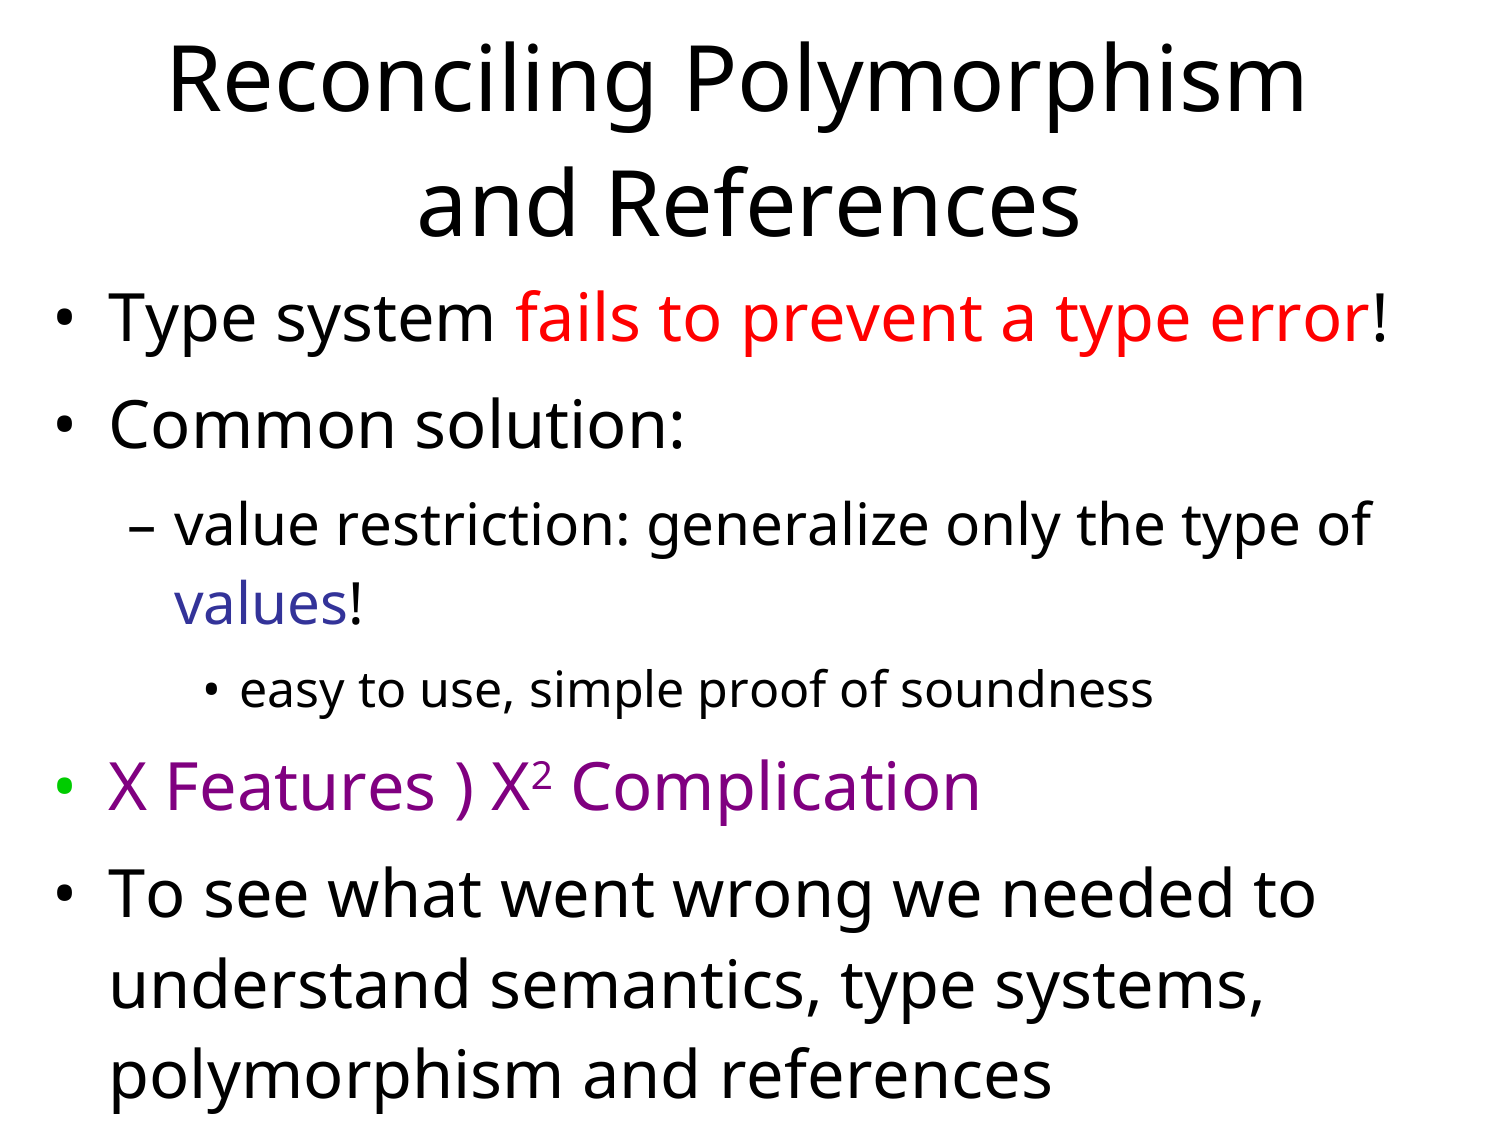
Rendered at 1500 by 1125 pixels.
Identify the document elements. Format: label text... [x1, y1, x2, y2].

list Type system fails to prevent a type error! Common solution: value restriction: generalize only the type of values! easy to use, simple proof of soundness X Features ) X2 Complication To see what went wrong we needed to understand semantics, type systems, polymorphism and references [37, 262, 1463, 1088]
title Reconciling Polymorphism and References [75, 24, 1426, 254]
